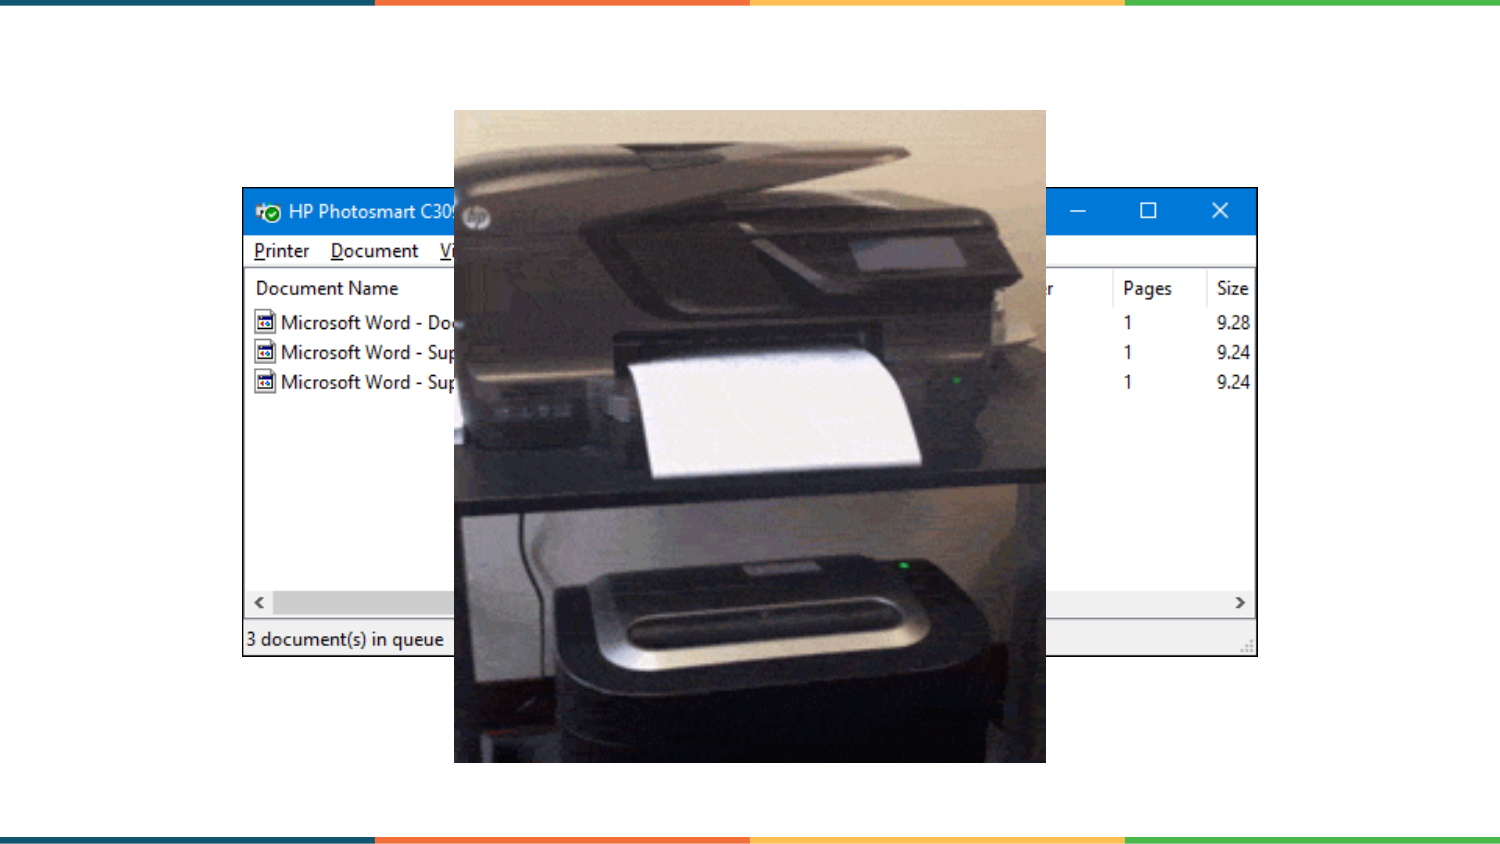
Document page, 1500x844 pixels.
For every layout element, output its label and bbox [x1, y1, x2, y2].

text_box [0, 0, 1500, 6]
text_box [0, 837, 1500, 844]
picture [242, 110, 1258, 763]
